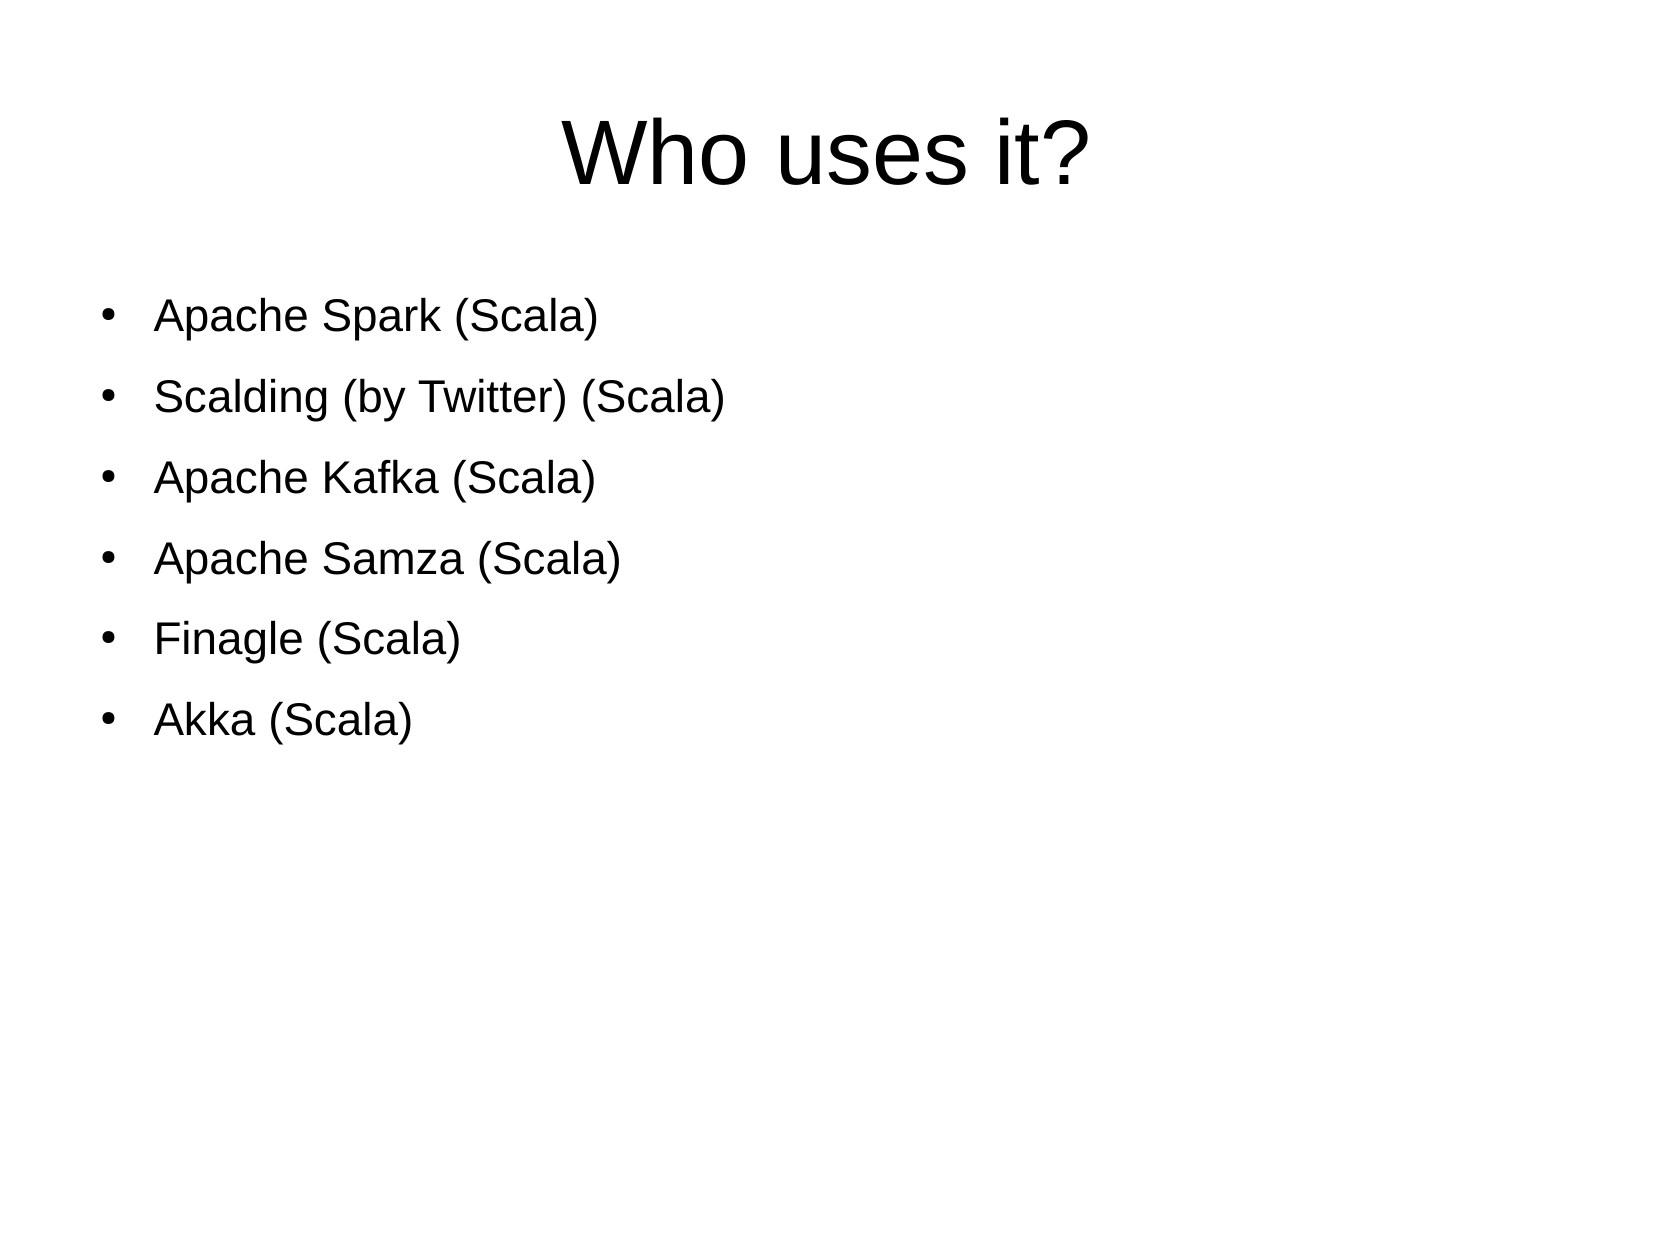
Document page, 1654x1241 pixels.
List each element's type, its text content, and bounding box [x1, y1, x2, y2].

title Who uses it? [82, 49, 1571, 257]
list Apache Spark (Scala) Scalding (by Twitter) (Scala) Apache Kafka (Scala) Apache Samza (Scala) Finagle (Scala) Akka (Scala) [82, 290, 1571, 1109]
